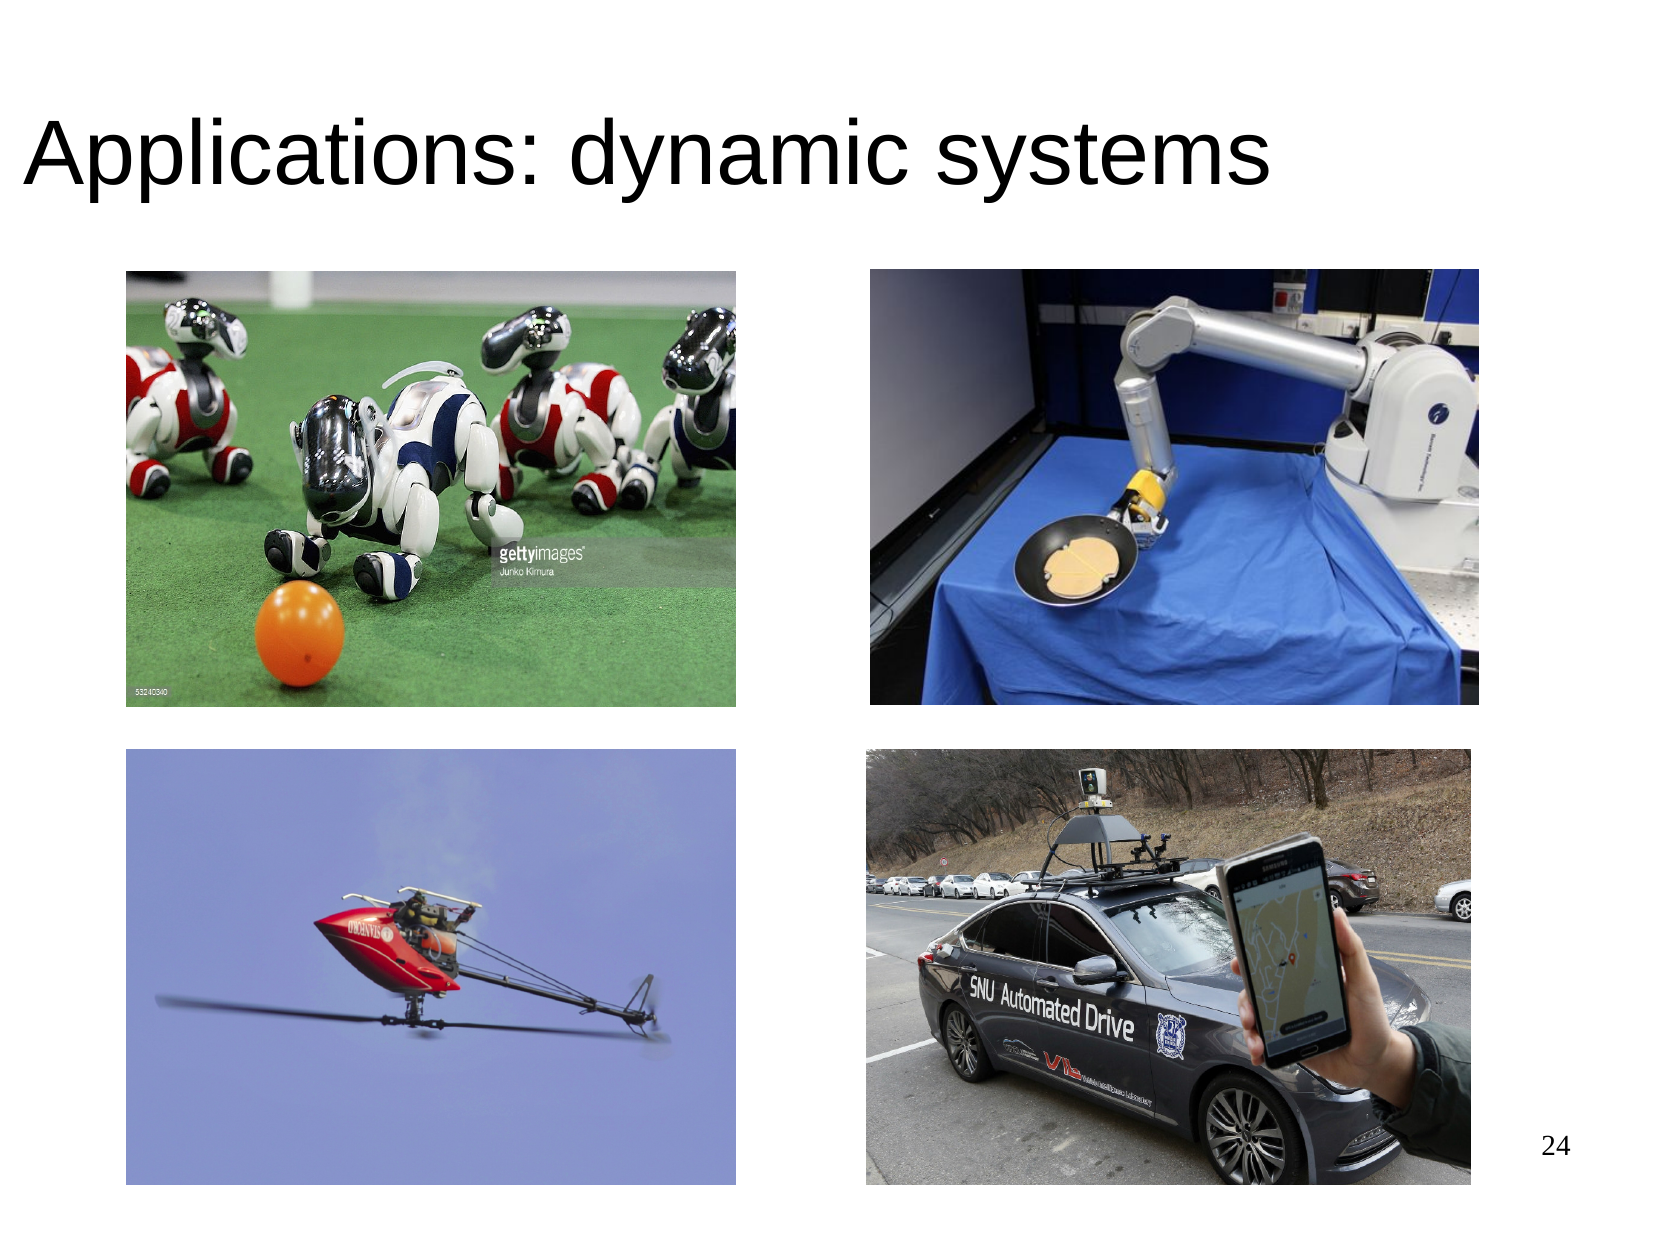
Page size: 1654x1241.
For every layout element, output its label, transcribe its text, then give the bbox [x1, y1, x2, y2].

picture [126, 271, 736, 707]
picture [866, 749, 1471, 1186]
title Applications: dynamic systems [23, 49, 1512, 257]
picture [870, 269, 1479, 706]
picture [126, 749, 736, 1186]
